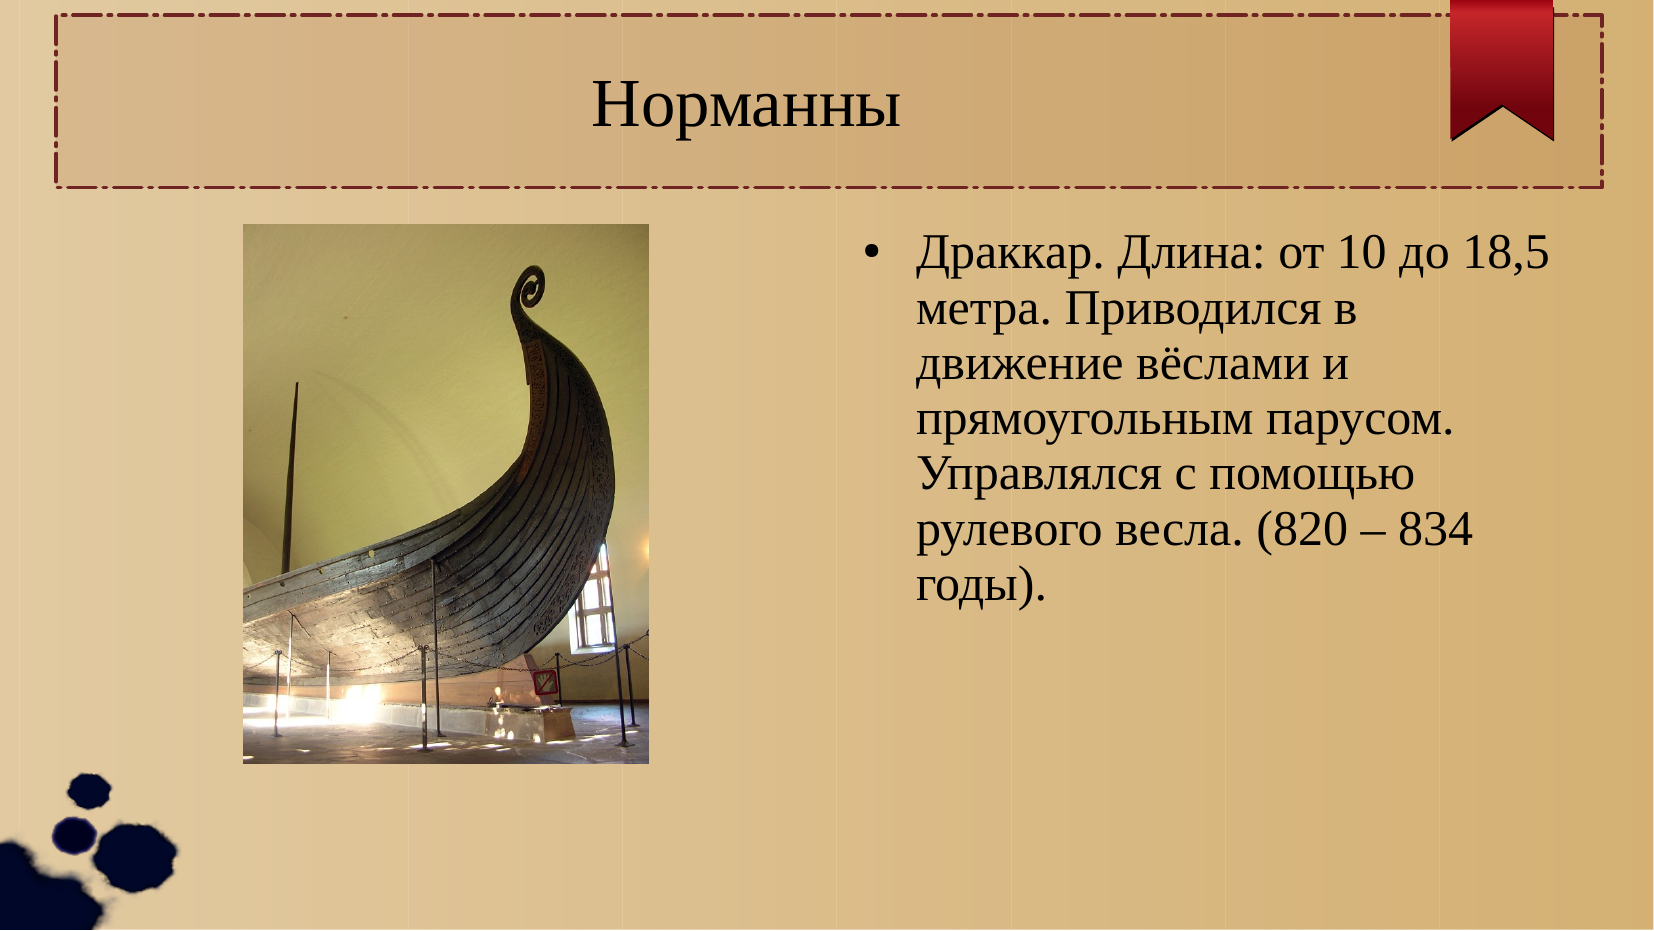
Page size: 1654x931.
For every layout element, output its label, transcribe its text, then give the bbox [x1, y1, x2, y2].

title Норманны [82, 35, 1412, 172]
picture [243, 224, 649, 764]
list Драккар. Длина: от 10 до 18,5 метра. Приводился в движение вёслами и прямоугольным парусом. Управлялся с помощью рулевого весла. (820 – 834 годы). [845, 224, 1572, 764]
